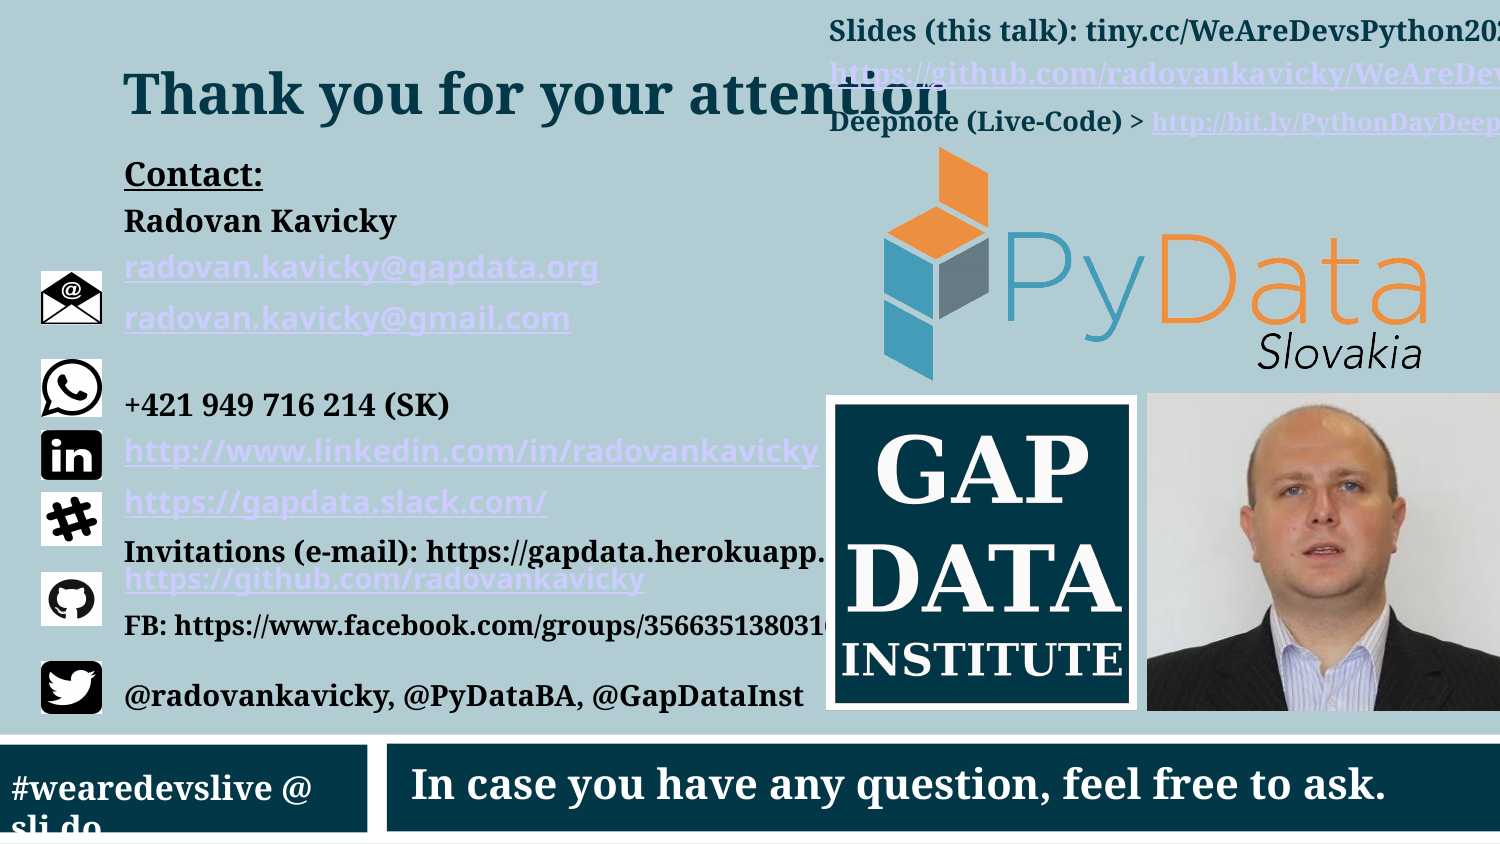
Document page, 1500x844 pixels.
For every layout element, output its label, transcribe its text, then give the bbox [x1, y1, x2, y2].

text_box Thank you for your attention [112, 23, 817, 147]
picture [41, 572, 102, 626]
picture [41, 661, 102, 714]
text_box https://github.com/radovankavicky FB: https://www.facebook.com/groups/356635138031671 @radovankavicky, @PyDataBA, @GapDataInst [65, 506, 826, 693]
picture [41, 430, 102, 480]
picture [826, 116, 1500, 711]
picture [922, 119, 927, 129]
text_box Slides (this talk): tiny.cc/WeAreDevsPython2021 https://github.com/radovankavicky/WeAreDevs2021 Deepnote (Live-Code) > http://bit.ly/PythonDayDeepnote [817, 0, 1500, 151]
text_box In case you have any question, feel free to ask. [400, 740, 1500, 826]
picture [888, 119, 892, 129]
picture [1068, 119, 1073, 129]
text_box #wearedevslive @ sli.do [0, 761, 409, 835]
picture [41, 359, 102, 417]
picture [41, 492, 102, 546]
text_box Contact: Radovan Kavicky radovan.kavicky@gapdata.org radovan.kavicky@gmail.com +421 949 716 214 (SK) http://www.linkedin.com/in/radovankavicky https://gapdata.slack.com/ Invitations (e-mail): https://gapdata.herokuapp.com/ [64, 147, 876, 506]
picture [41, 271, 102, 325]
